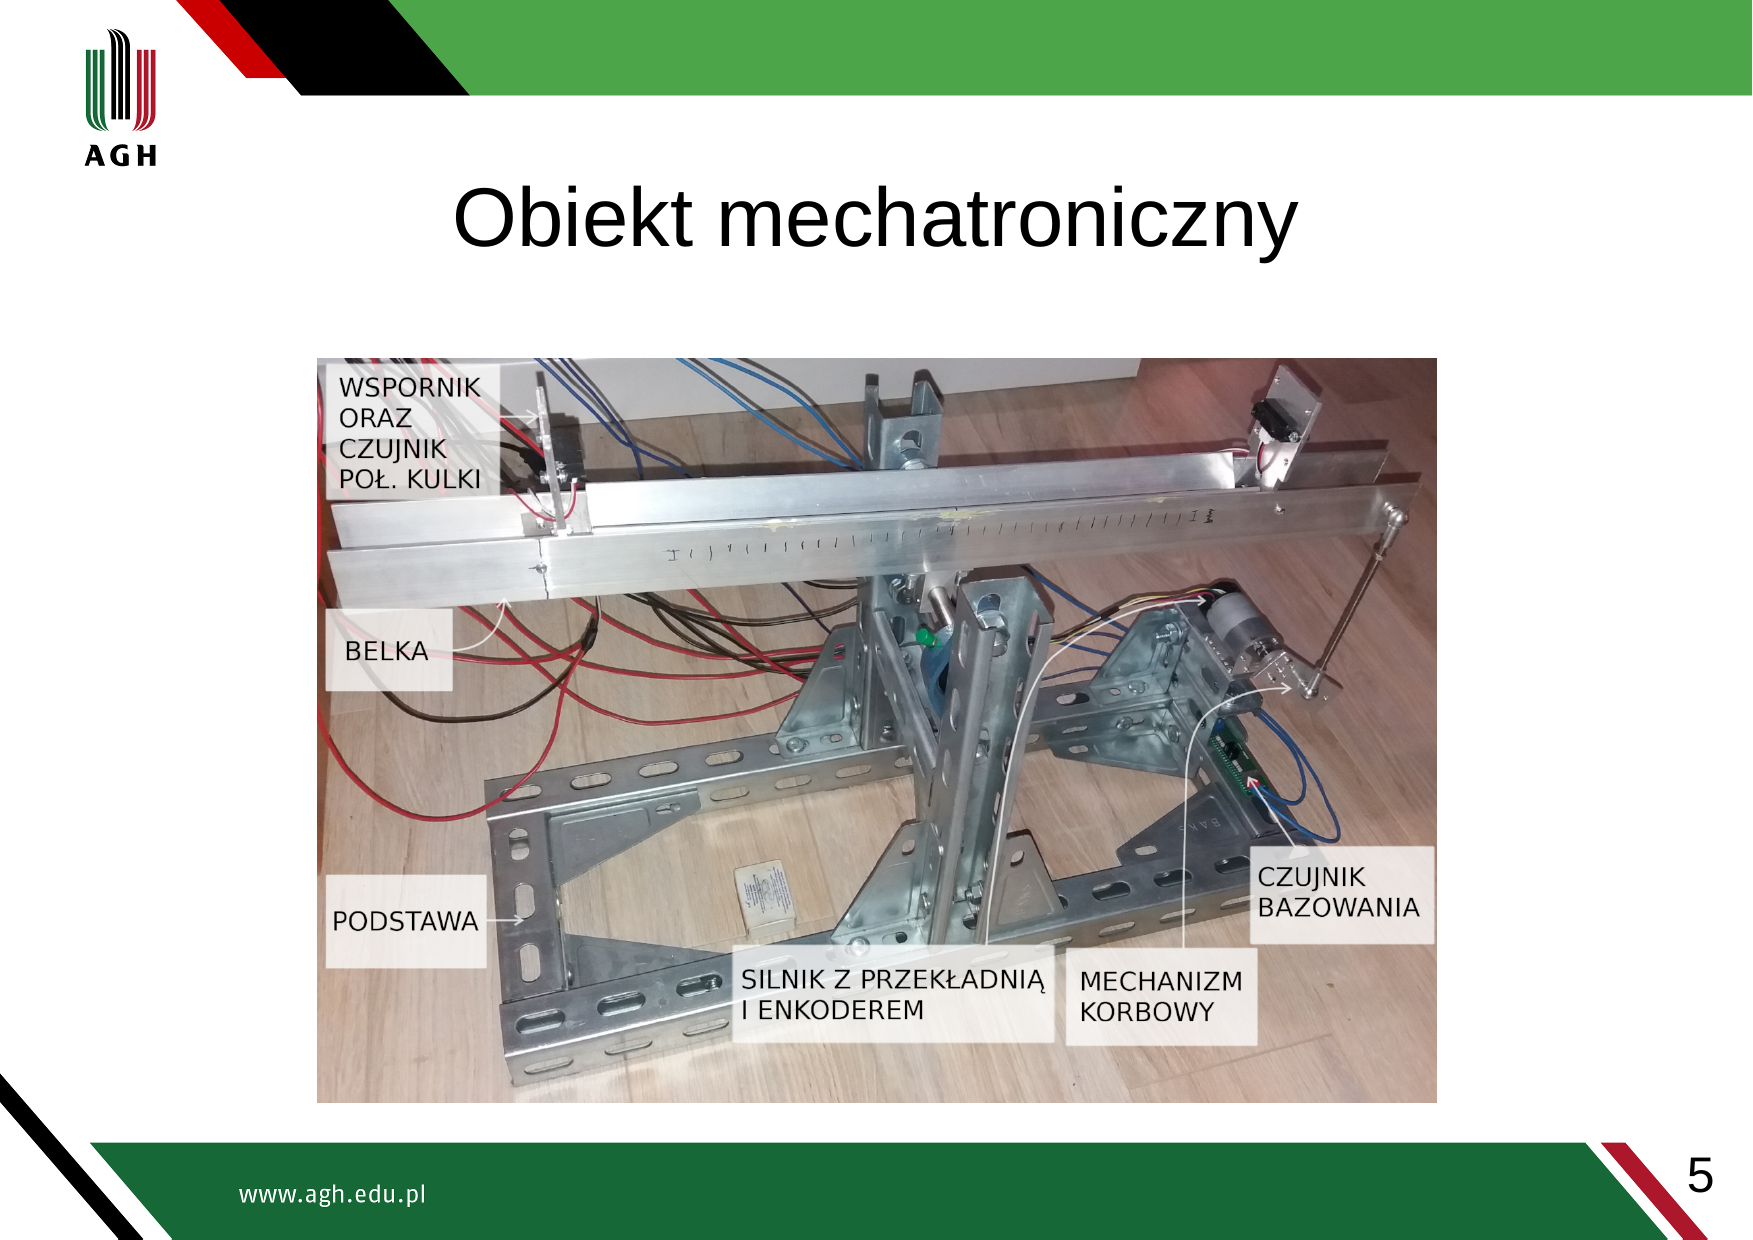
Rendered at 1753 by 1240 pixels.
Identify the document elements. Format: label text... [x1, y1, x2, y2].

picture [0, 0, 1753, 1240]
title Obiekt mechatroniczny [131, 110, 1622, 317]
